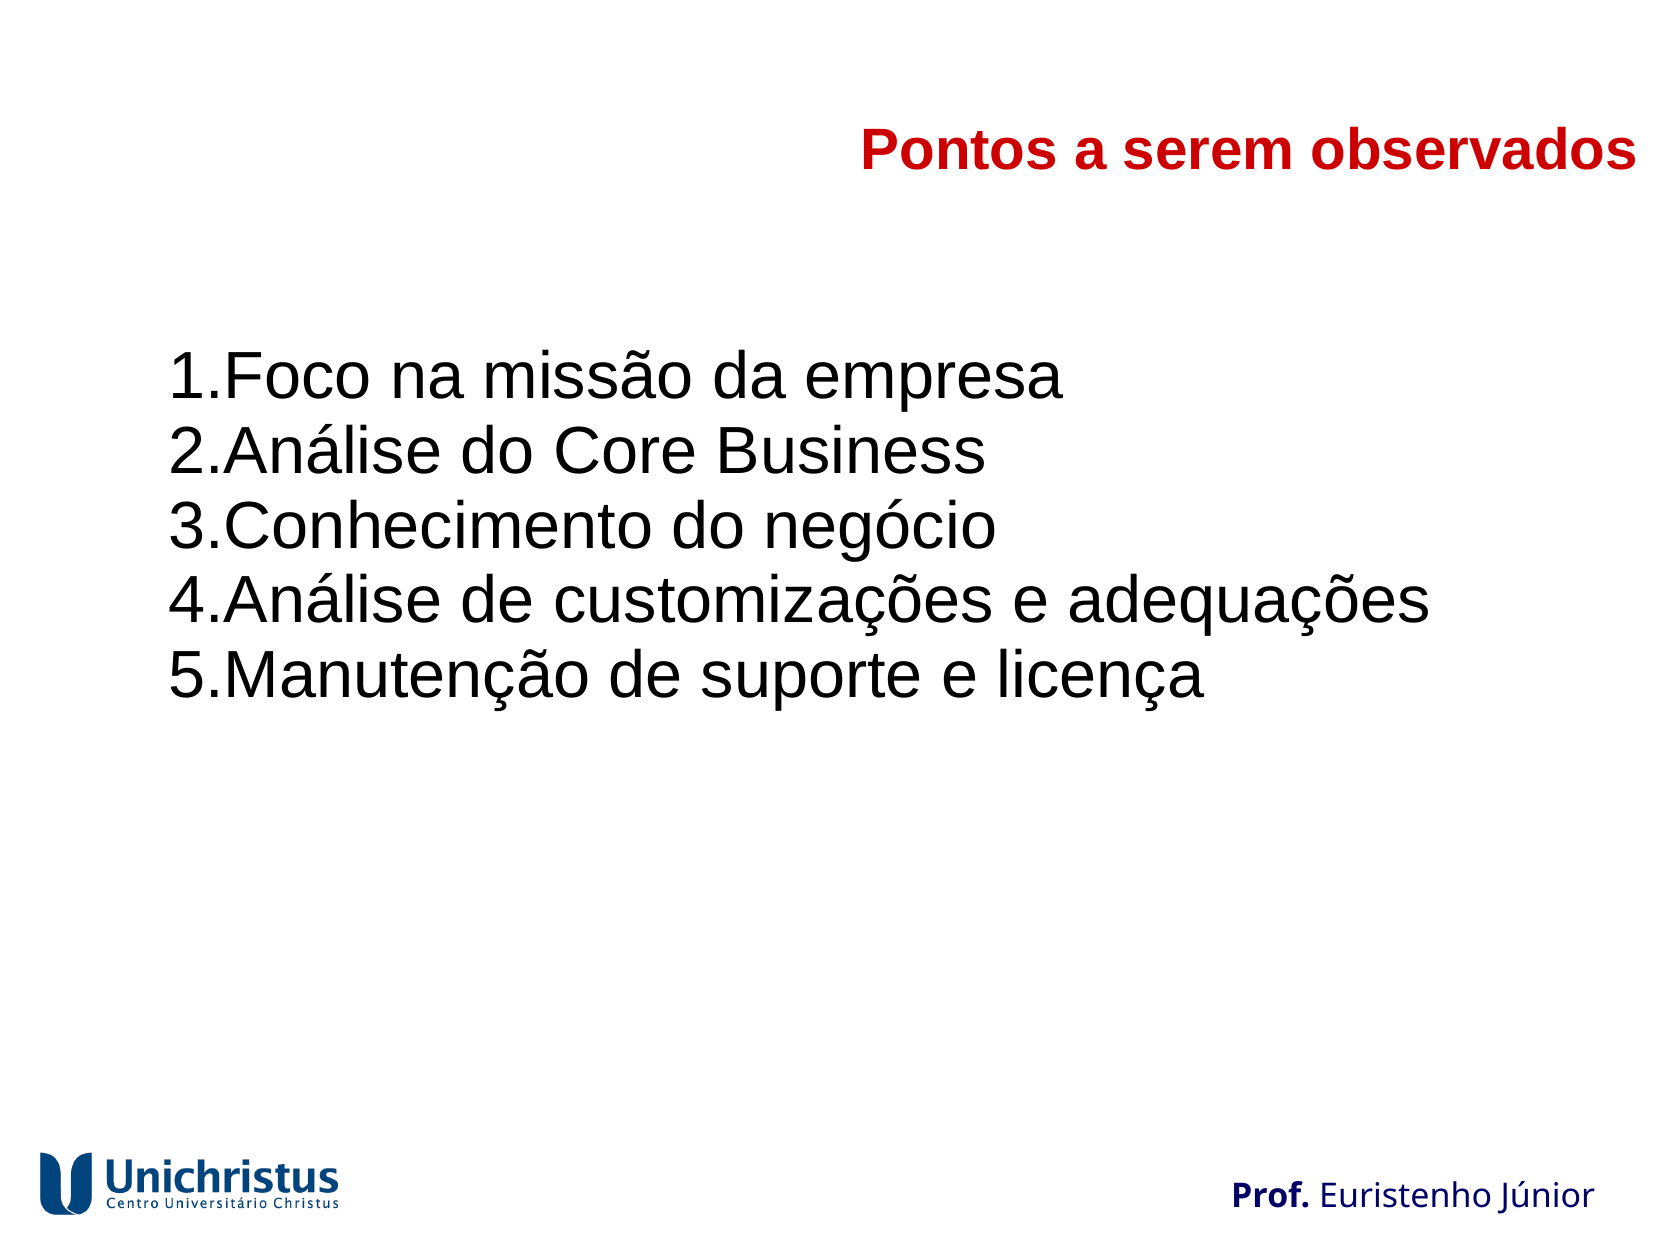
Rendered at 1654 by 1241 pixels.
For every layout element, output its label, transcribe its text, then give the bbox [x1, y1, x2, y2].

text_box Foco na missão da empresa Análise do Core Business Conhecimento do negócio Análise de customizações e adequações Manutenção de suporte e licença [153, 330, 1452, 720]
text_box Pontos a serem observados [846, 109, 1654, 189]
text_box Prof. Euristenho Júnior [1216, 1163, 1654, 1224]
picture [35, 1149, 343, 1217]
